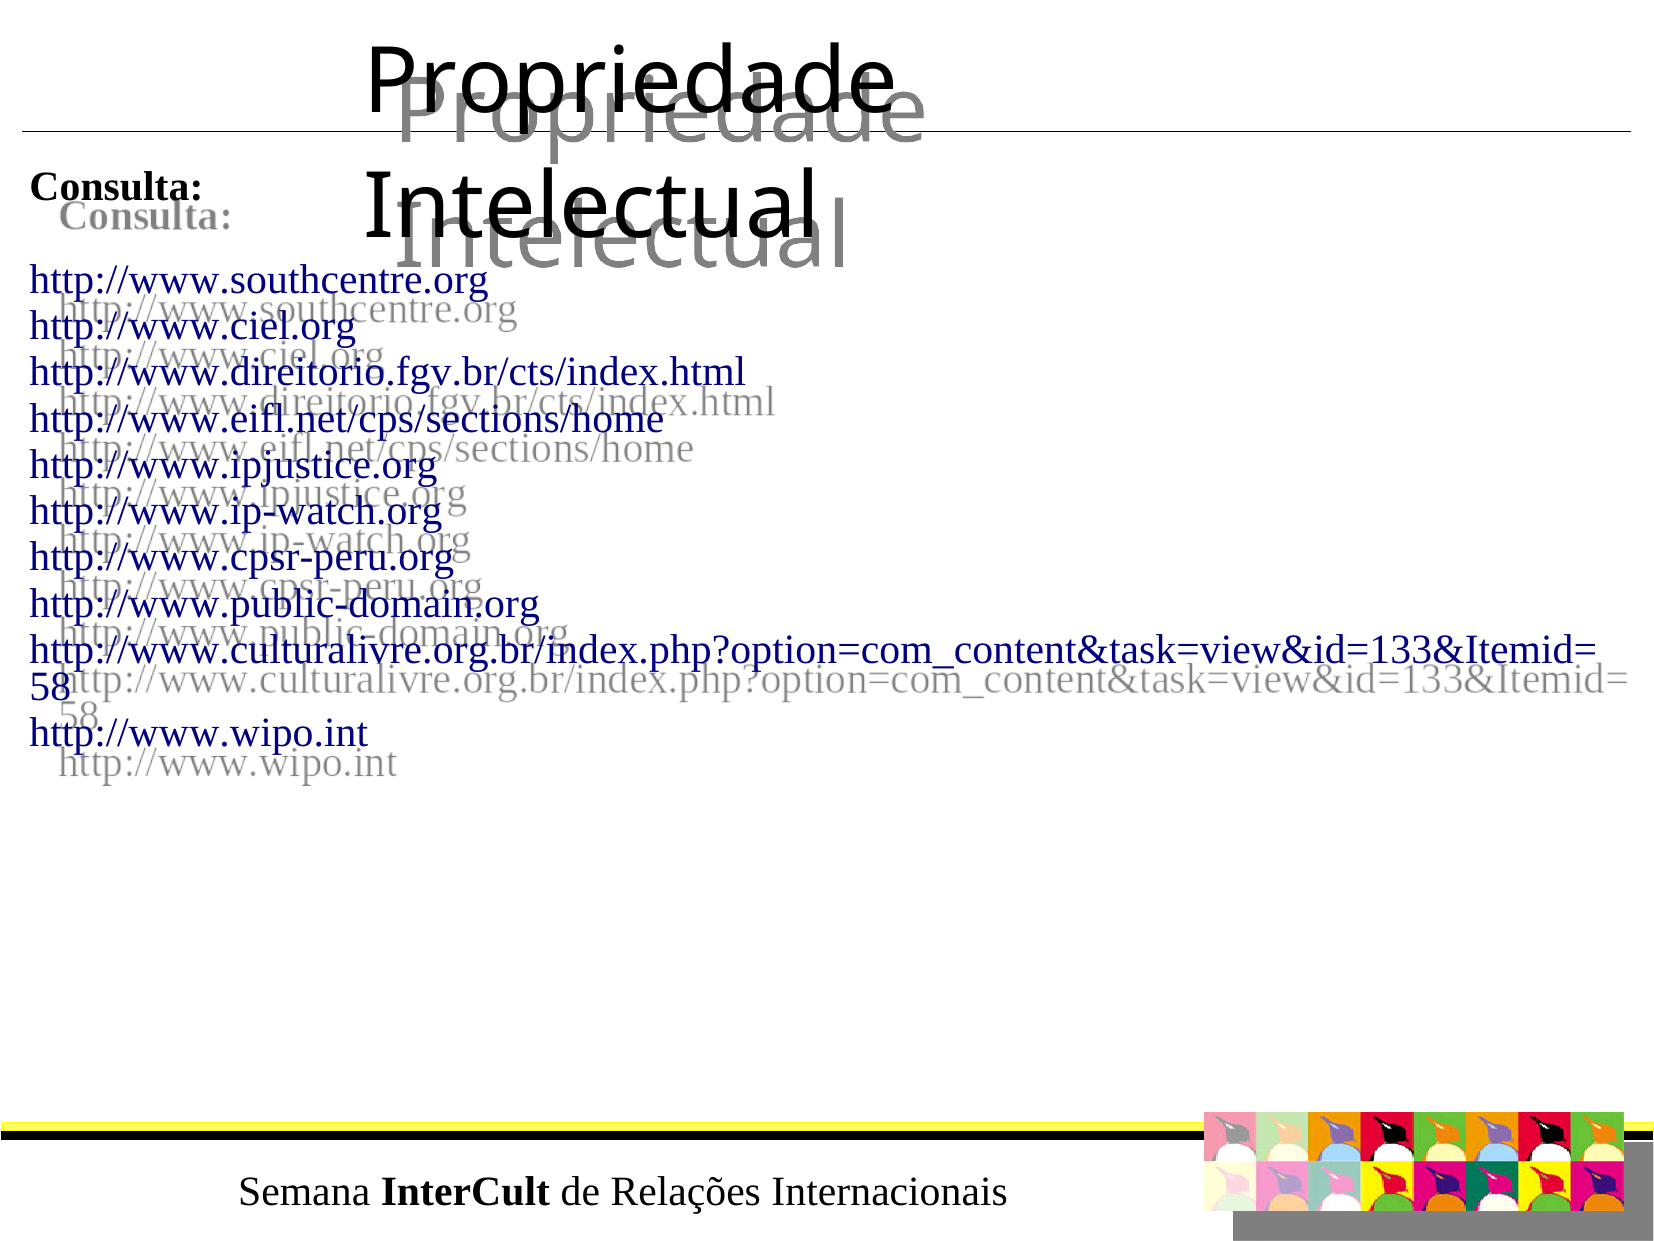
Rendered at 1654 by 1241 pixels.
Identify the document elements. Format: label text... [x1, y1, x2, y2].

text_box Semana InterCult de Relações Internacionais [238, 1168, 1009, 1217]
text_box [1624, 1122, 1654, 1140]
text_box [1, 1122, 1204, 1140]
chart [1204, 1112, 1624, 1211]
text_box Propriedade Intelectual [363, 14, 1294, 125]
text_box Consulta: http://www.southcentre.org http://www.ciel.org http://www.direitorio.fgv.br/cts/index.html http://www.eifl.net/cps/sections/home http://www.ipjustice.org http://www.ip-watch.org http://www.cpsr-peru.org http://www.public-domain.org http://www.culturalivre.org.br/index.php?option=com_content&task=view&id=133&Itemid=58 http://www.wipo.int [29, 163, 1605, 719]
